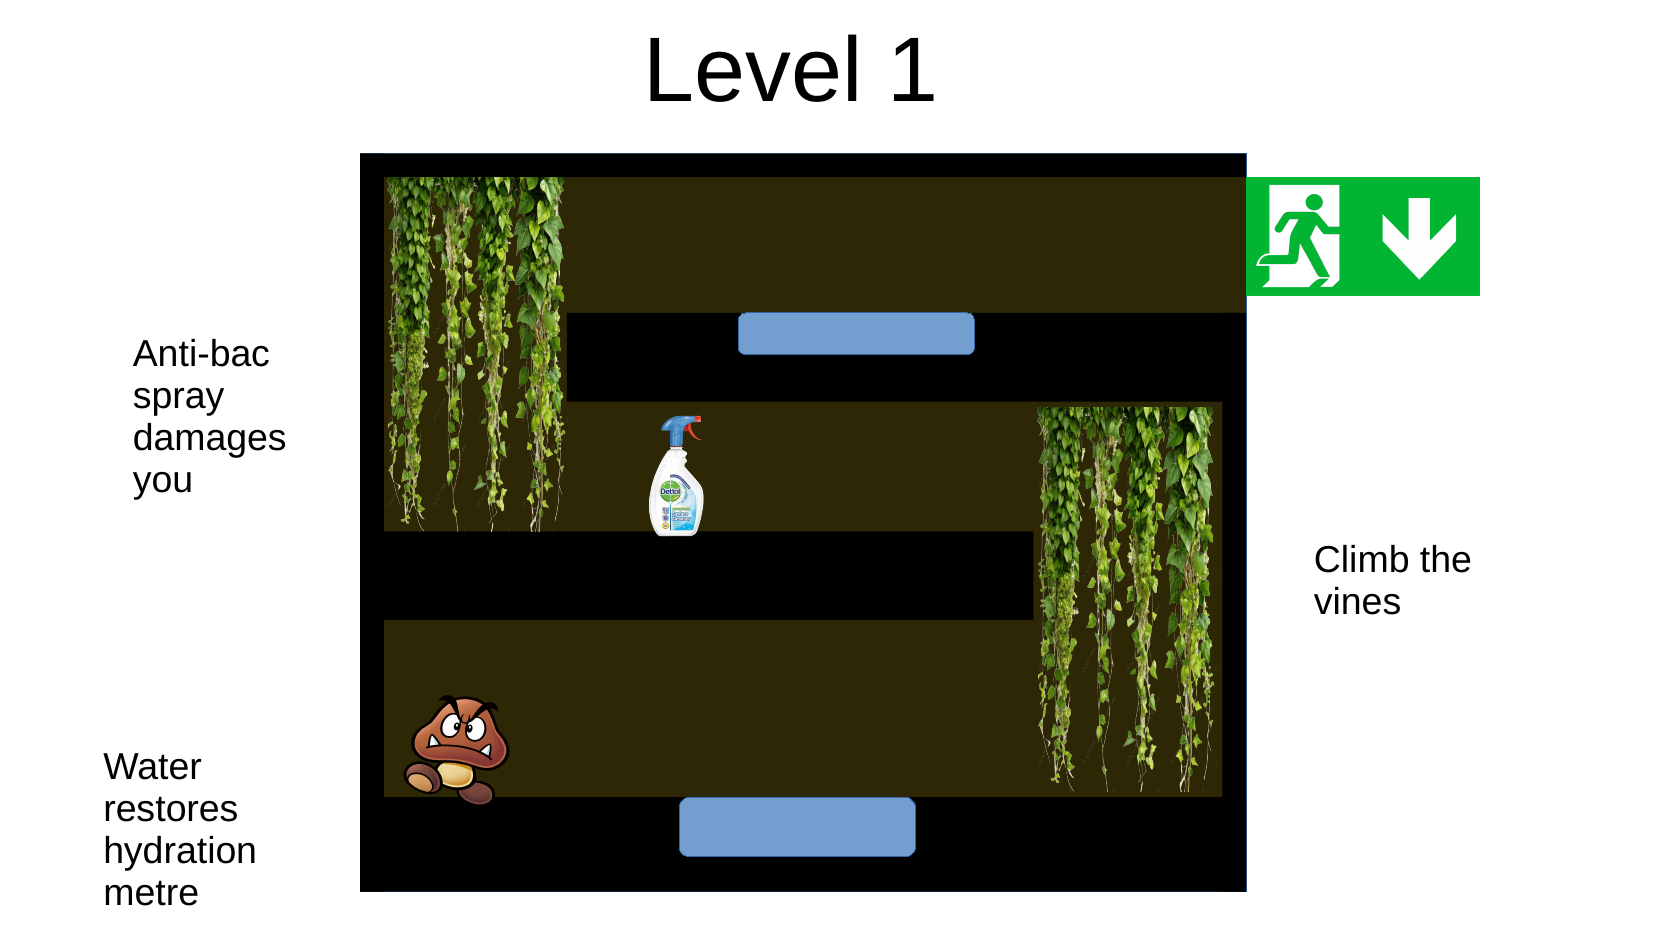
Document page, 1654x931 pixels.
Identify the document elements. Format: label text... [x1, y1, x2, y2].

picture [383, 177, 568, 532]
title Level 1 [47, 0, 1536, 148]
picture [1246, 177, 1480, 296]
picture [613, 413, 739, 539]
text_box Climb the vines [1299, 531, 1536, 680]
picture [1033, 407, 1217, 792]
text_box Water restores hydration metre [88, 738, 325, 921]
picture [384, 667, 532, 816]
text_box Anti-bac spray damages you [118, 324, 355, 508]
text_box [360, 153, 1247, 892]
